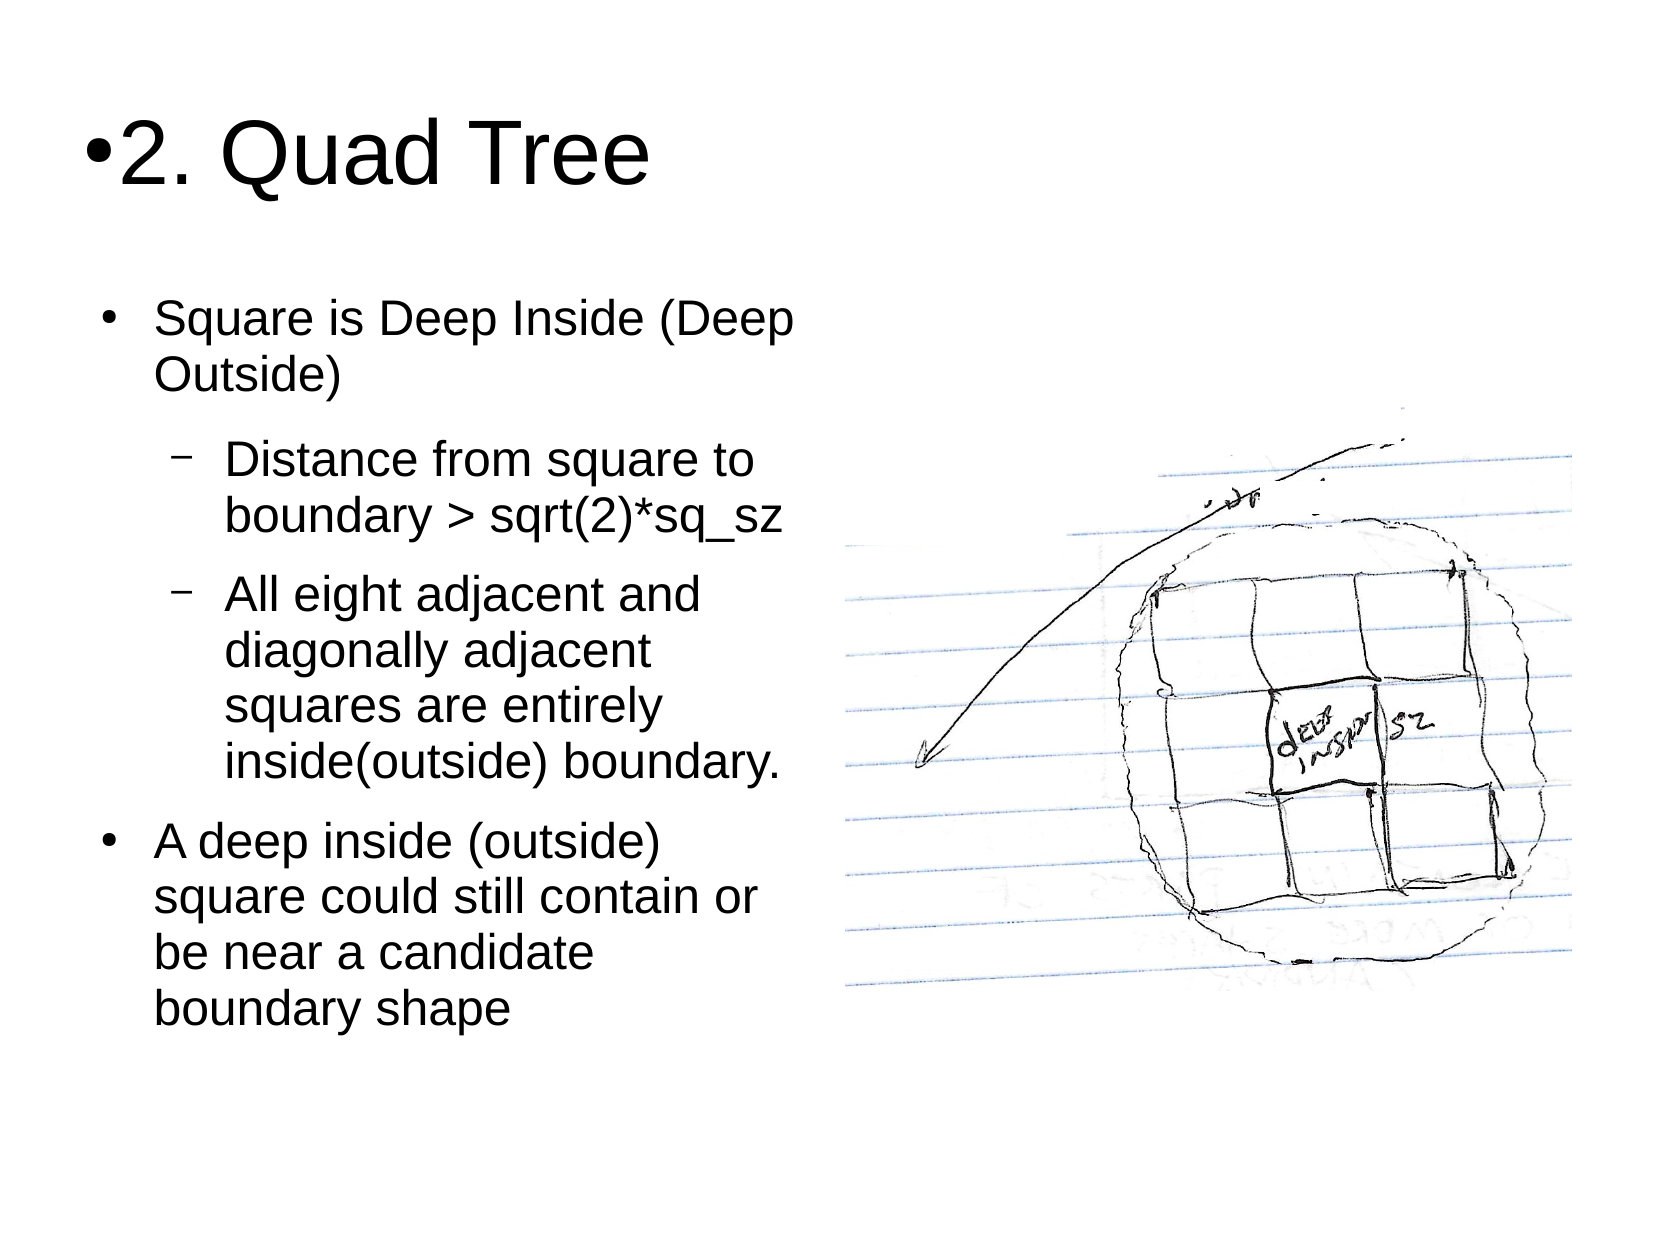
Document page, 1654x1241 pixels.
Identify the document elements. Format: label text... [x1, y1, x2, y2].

list Square is Deep Inside (Deep Outside) Distance from square to boundary > sqrt(2)*sq_sz All eight adjacent and diagonally adjacent squares are entirely inside(outside) boundary. A deep inside (outside) square could still contain or be near a candidate boundary shape [82, 290, 809, 1109]
title 2. Quad Tree [82, 49, 1571, 257]
picture [845, 407, 1572, 991]
